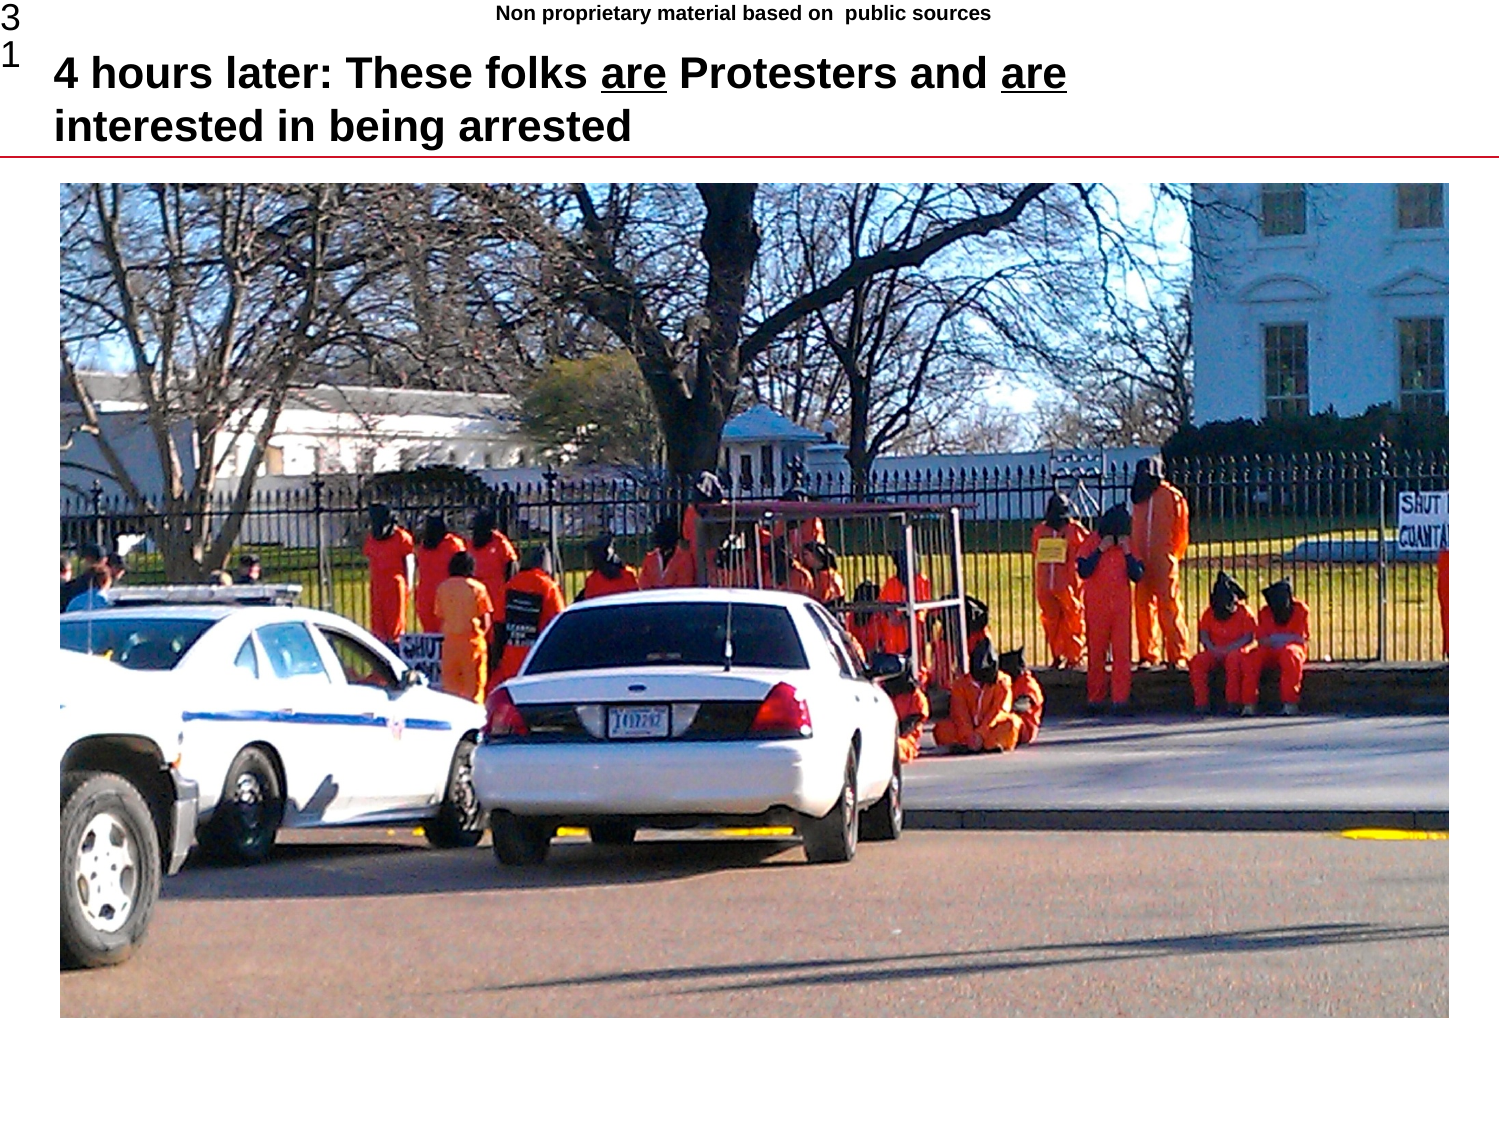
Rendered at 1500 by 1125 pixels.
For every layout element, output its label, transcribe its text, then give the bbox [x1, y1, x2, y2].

title 4 hours later: These folks are Protesters and are interested in being arrested [38, 35, 1225, 158]
picture [60, 183, 1449, 1018]
